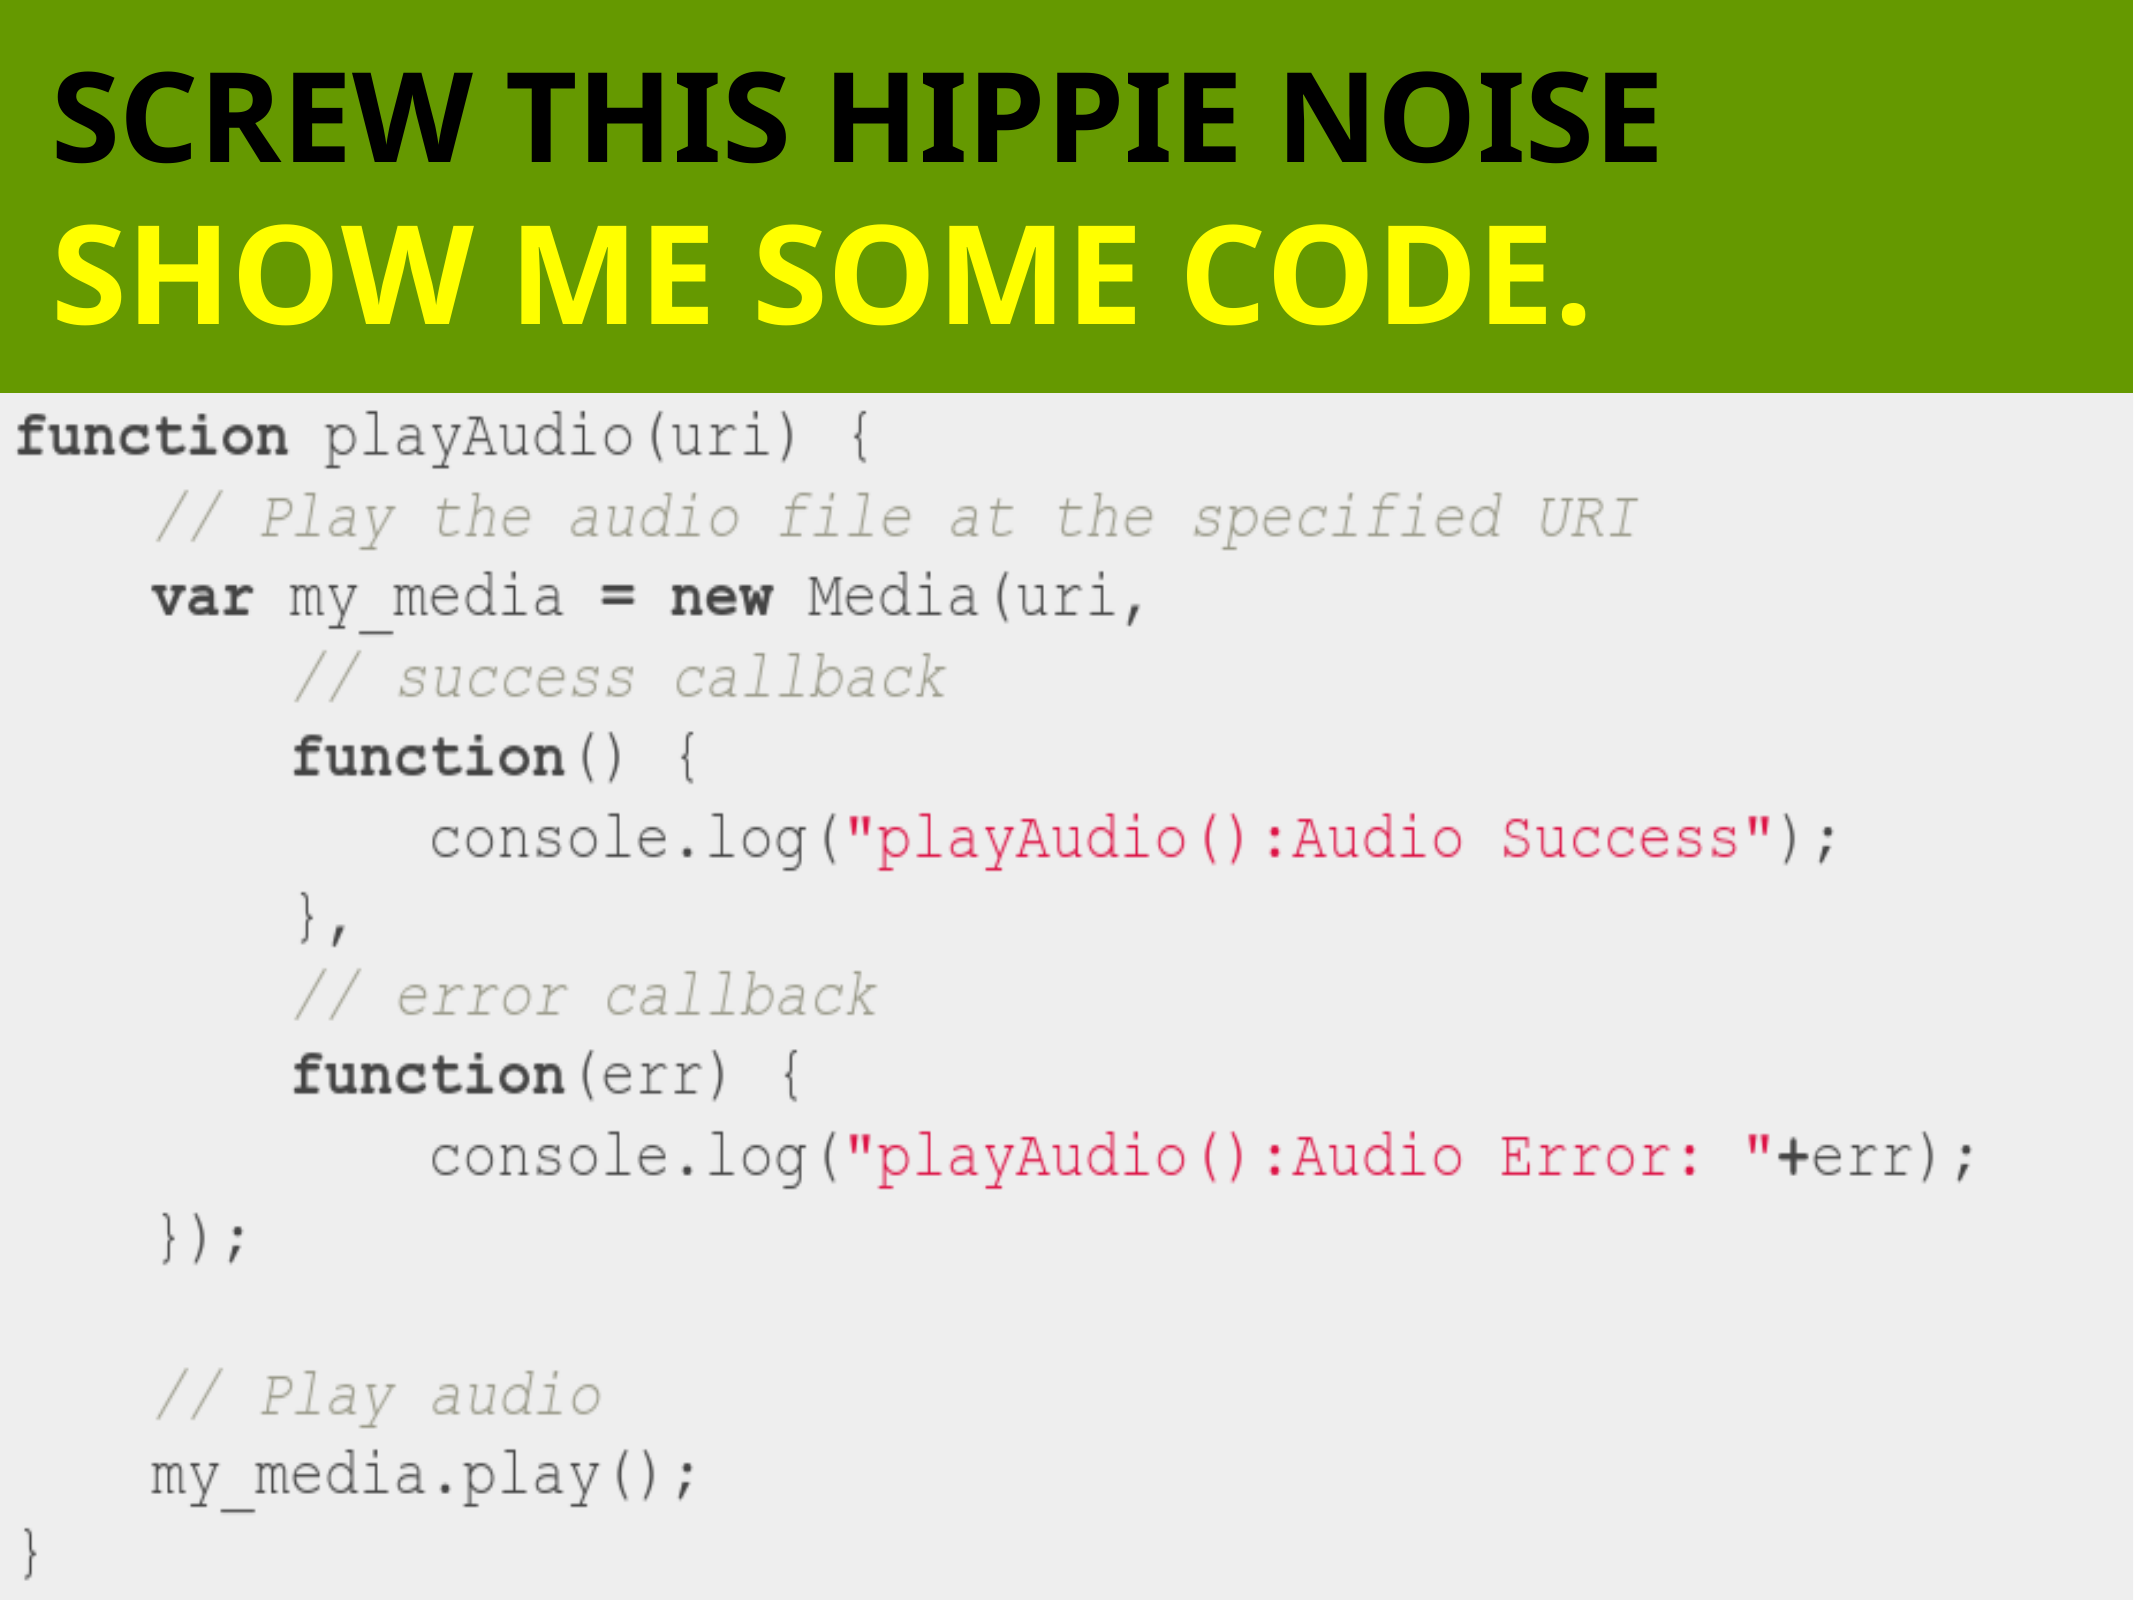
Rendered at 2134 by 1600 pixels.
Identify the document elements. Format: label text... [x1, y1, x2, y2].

text_box SCREW THIS HIPPIE NOISE SHOW ME SOME CODE. [41, 37, 2063, 393]
picture [0, 393, 2134, 1600]
